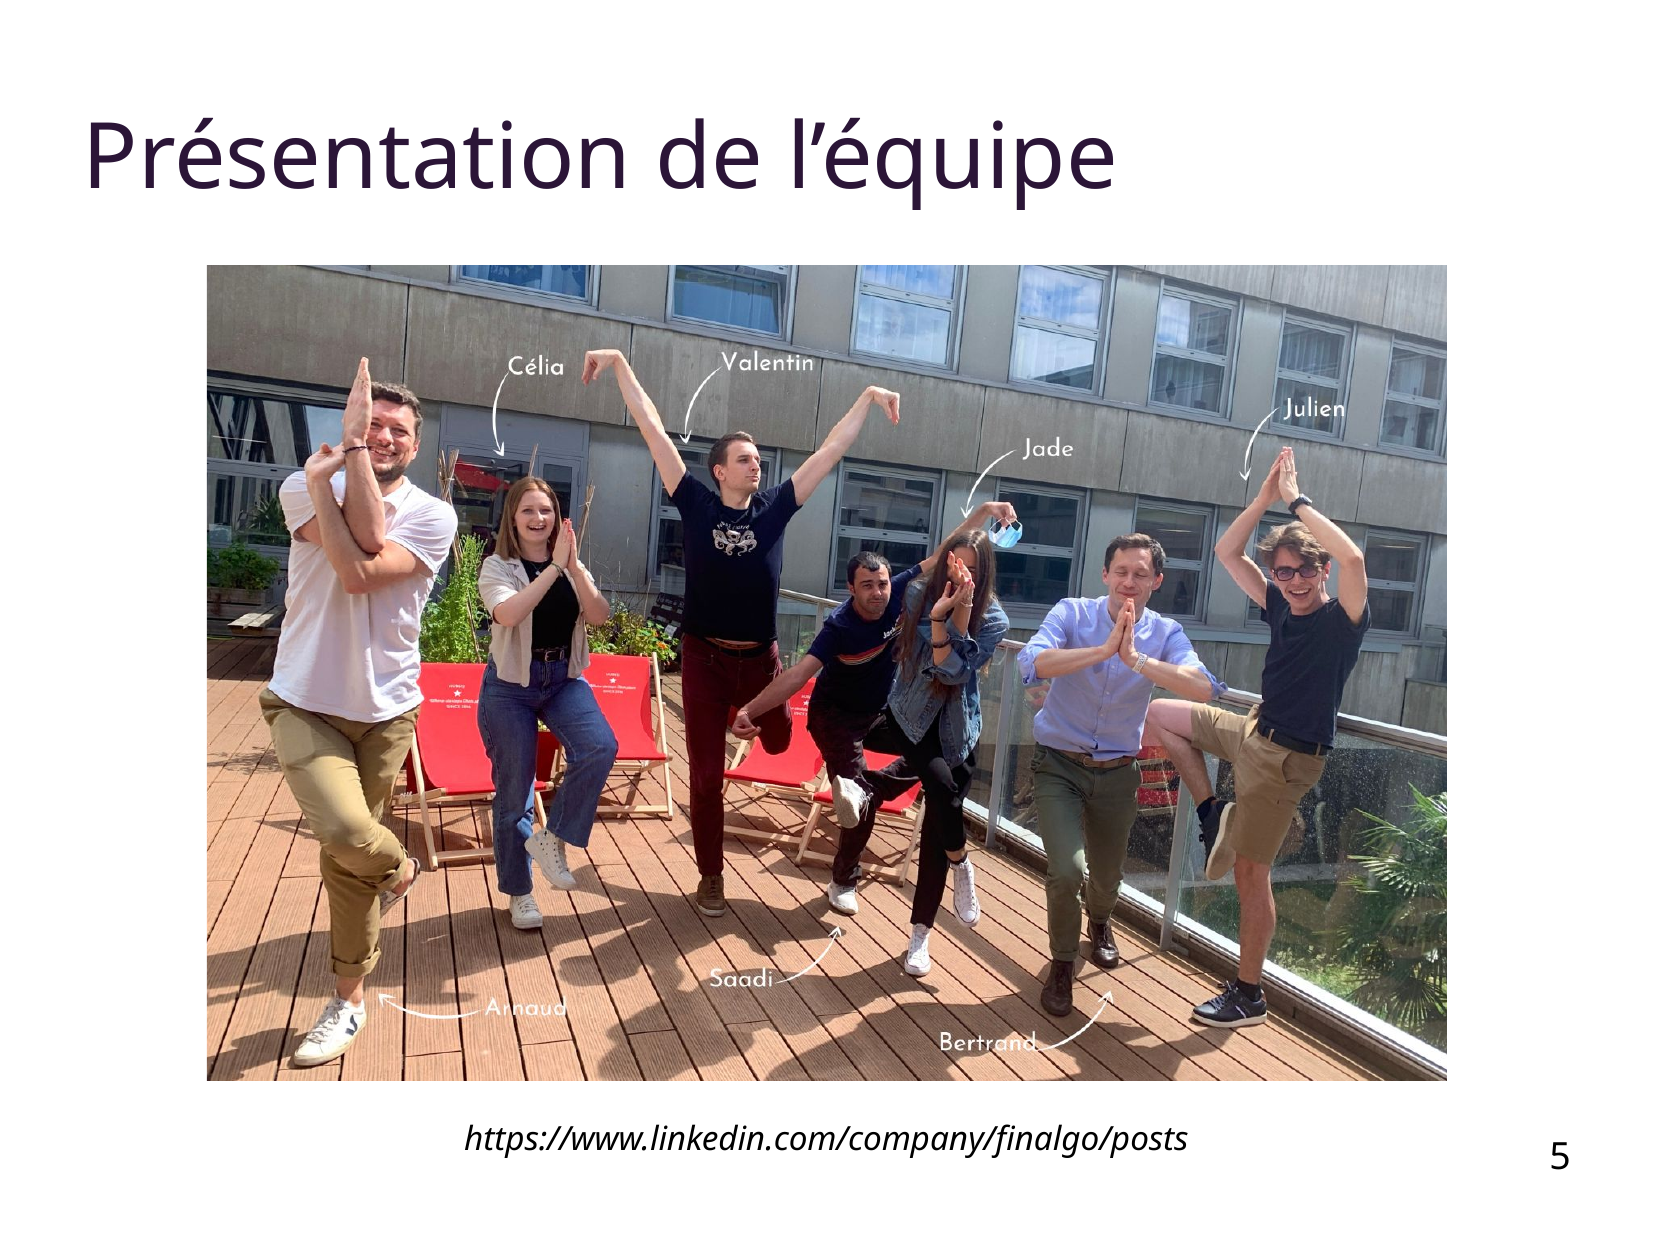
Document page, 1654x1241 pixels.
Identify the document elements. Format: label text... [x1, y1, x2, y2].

picture [206, 265, 1447, 1081]
title Présentation de l’équipe [82, 49, 1571, 257]
text_box https://www.linkedin.com/company/finalgo/posts [330, 1107, 1323, 1160]
